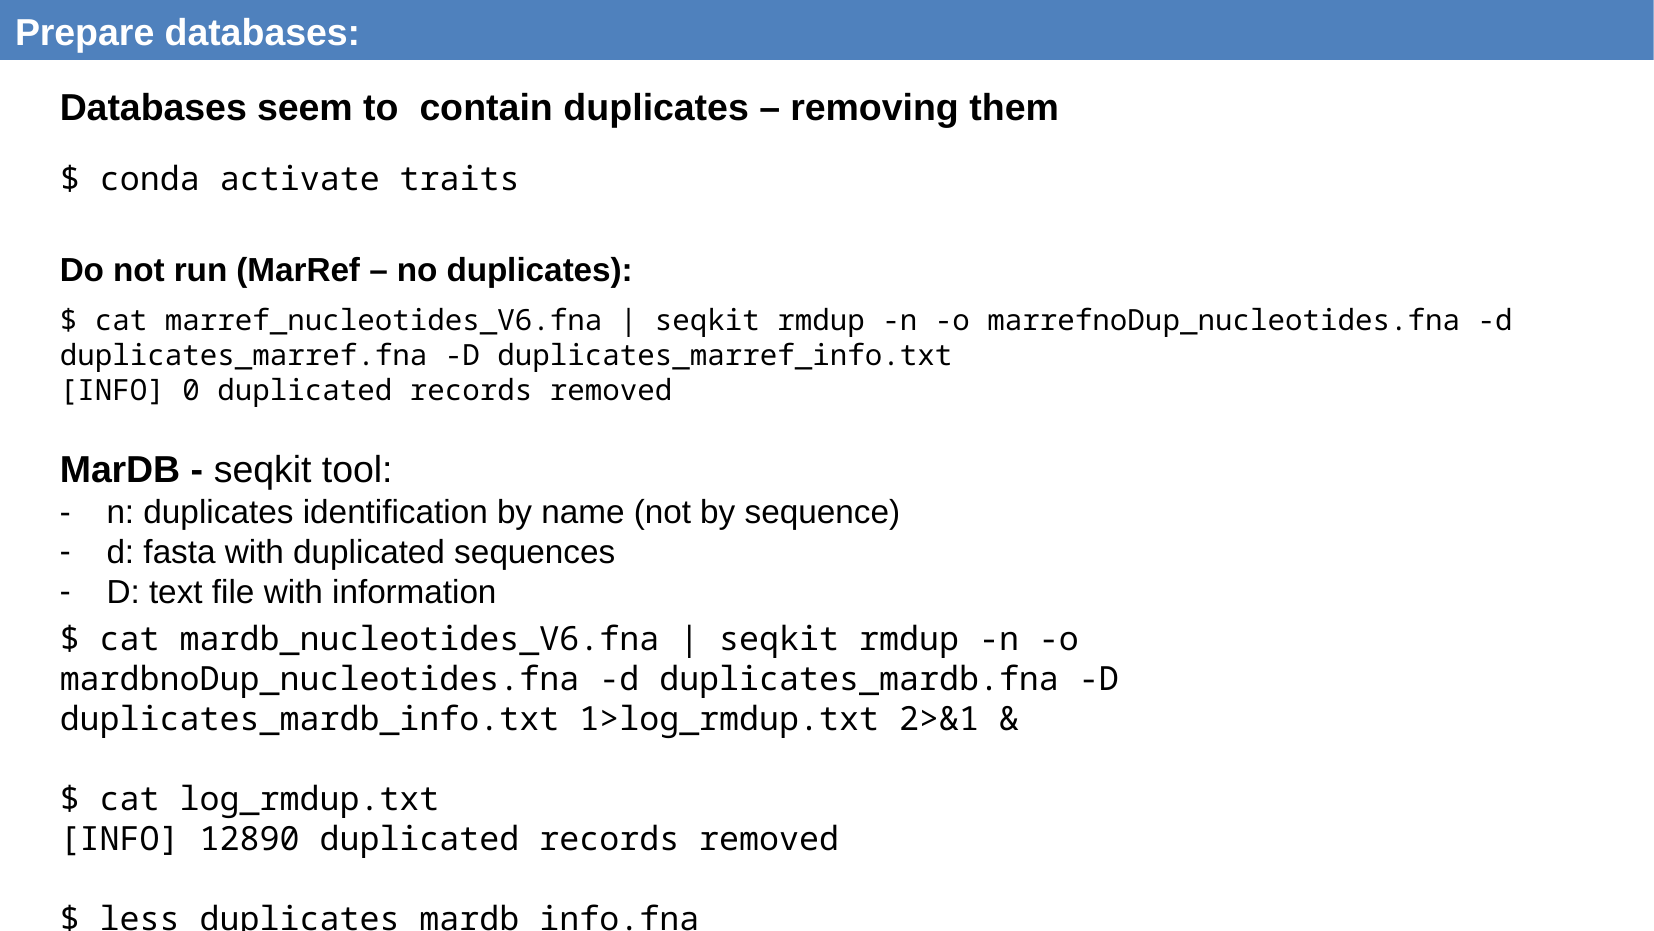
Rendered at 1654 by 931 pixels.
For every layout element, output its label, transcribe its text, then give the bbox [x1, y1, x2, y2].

text_box $ conda activate traits [45, 149, 953, 206]
text_box Databases seem to contain duplicates – removing them [45, 75, 1258, 133]
text_box Do not run (MarRef – no duplicates): [45, 240, 762, 298]
text_box MarDB - seqkit tool: n: duplicates identification by name (not by sequence) d: fasta with duplicated sequences D: text file with information [45, 437, 1555, 623]
text_box Prepare databases: [0, 0, 1654, 60]
text_box $ cat mardb_nucleotides_V6.fna | seqkit rmdup -n -o mardbnoDup_nucleotides.fna -d duplicates_mardb.fna -D duplicates_mardb_info.txt 1>log_rmdup.txt 2>&1 & $ cat log_rmdup.txt [INFO] 12890 duplicated records removed $ less duplicates_mardb_info.fna [45, 623, 1555, 915]
text_box $ cat marref_nucleotides_V6.fna | seqkit rmdup -n -o marrefnoDup_nucleotides.fna -d duplicates_marref.fna -D duplicates_marref_info.txt [INFO] 0 duplicated records removed [45, 294, 1632, 435]
